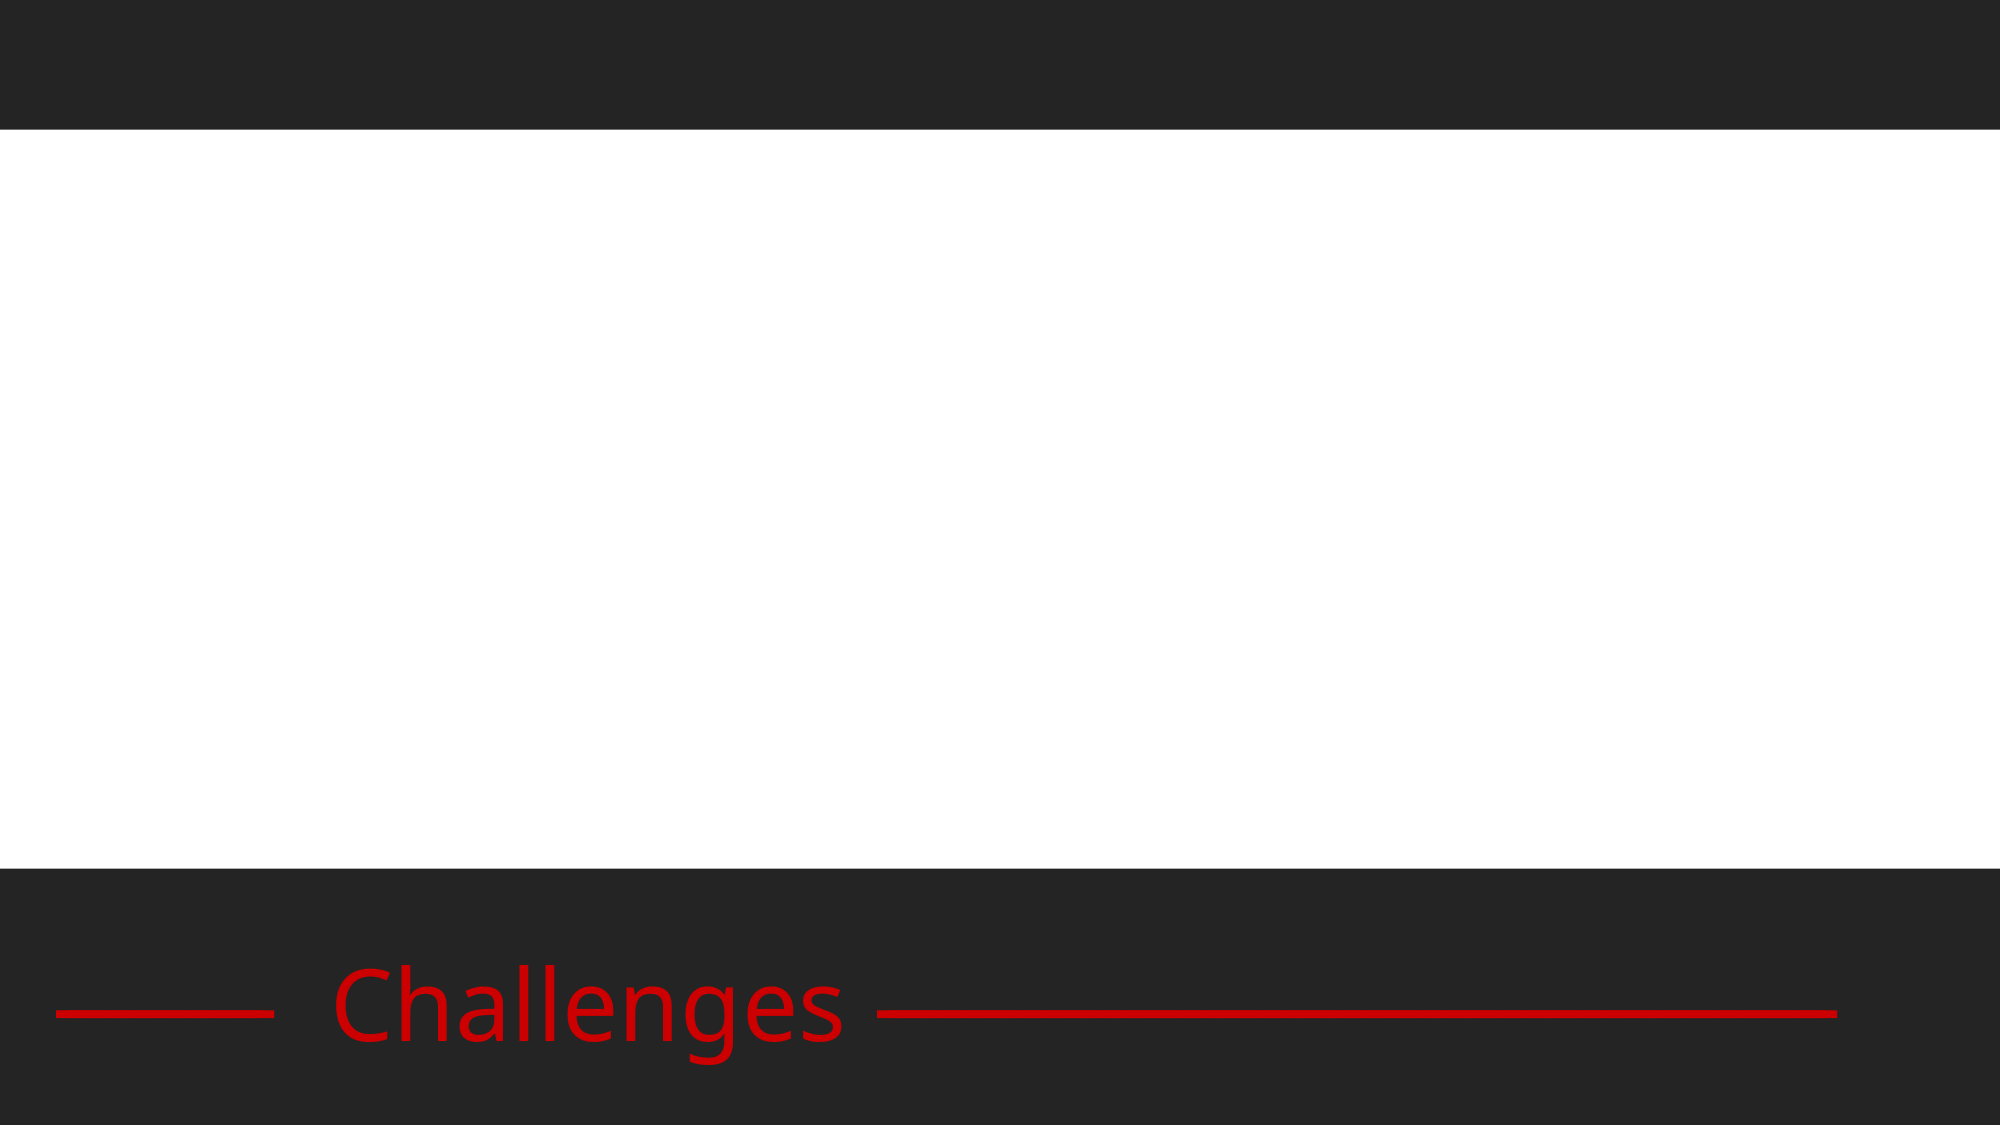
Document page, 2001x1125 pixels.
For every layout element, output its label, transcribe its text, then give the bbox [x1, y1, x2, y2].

text_box [0, 0, 2000, 130]
text_box [0, 869, 2000, 1125]
text_box ------------------ Challenges ----------------------------------------------------------------------------------- [37, 934, 1963, 1071]
